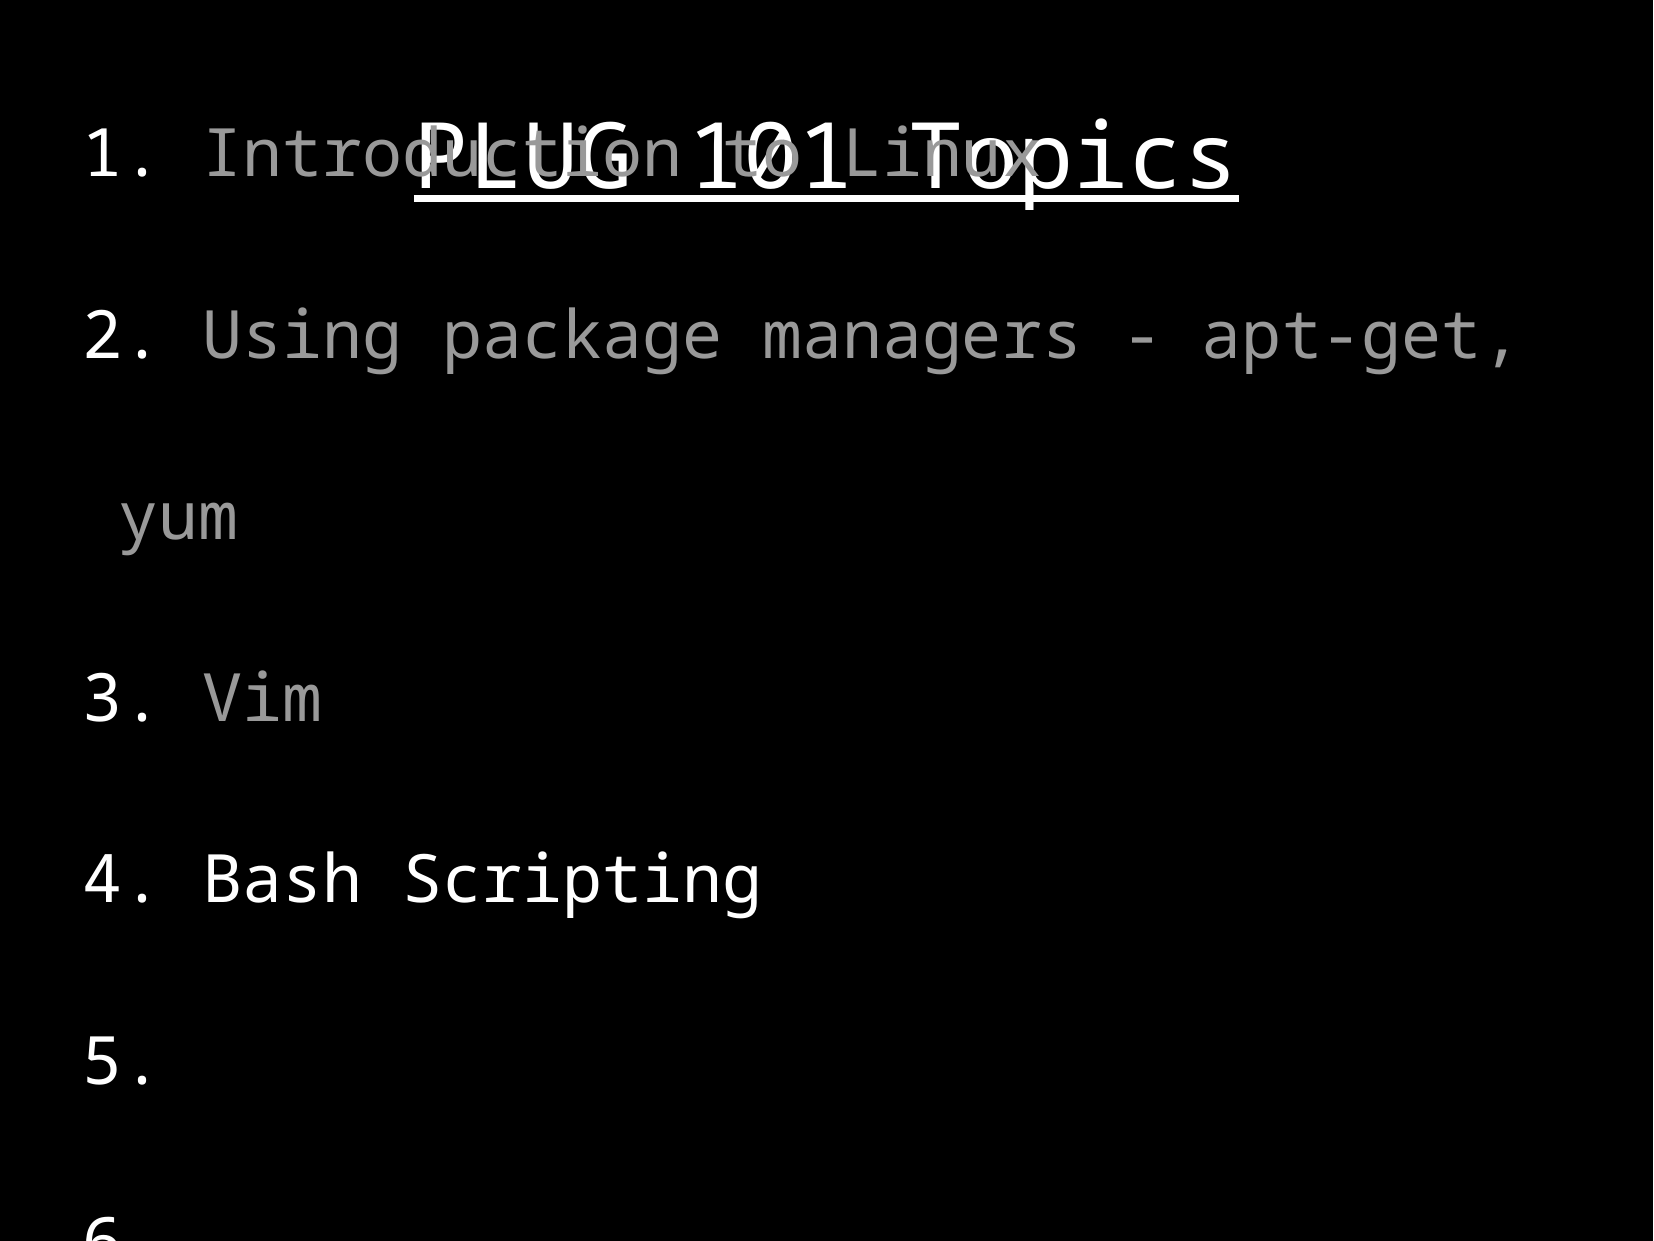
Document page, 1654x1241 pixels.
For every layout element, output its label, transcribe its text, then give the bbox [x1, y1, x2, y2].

subtitle Introduction to Linux Using package managers - apt-get, yum Vim Bash Scripting [82, 290, 1571, 1010]
title PLUG 101 Topics [82, 49, 1571, 257]
